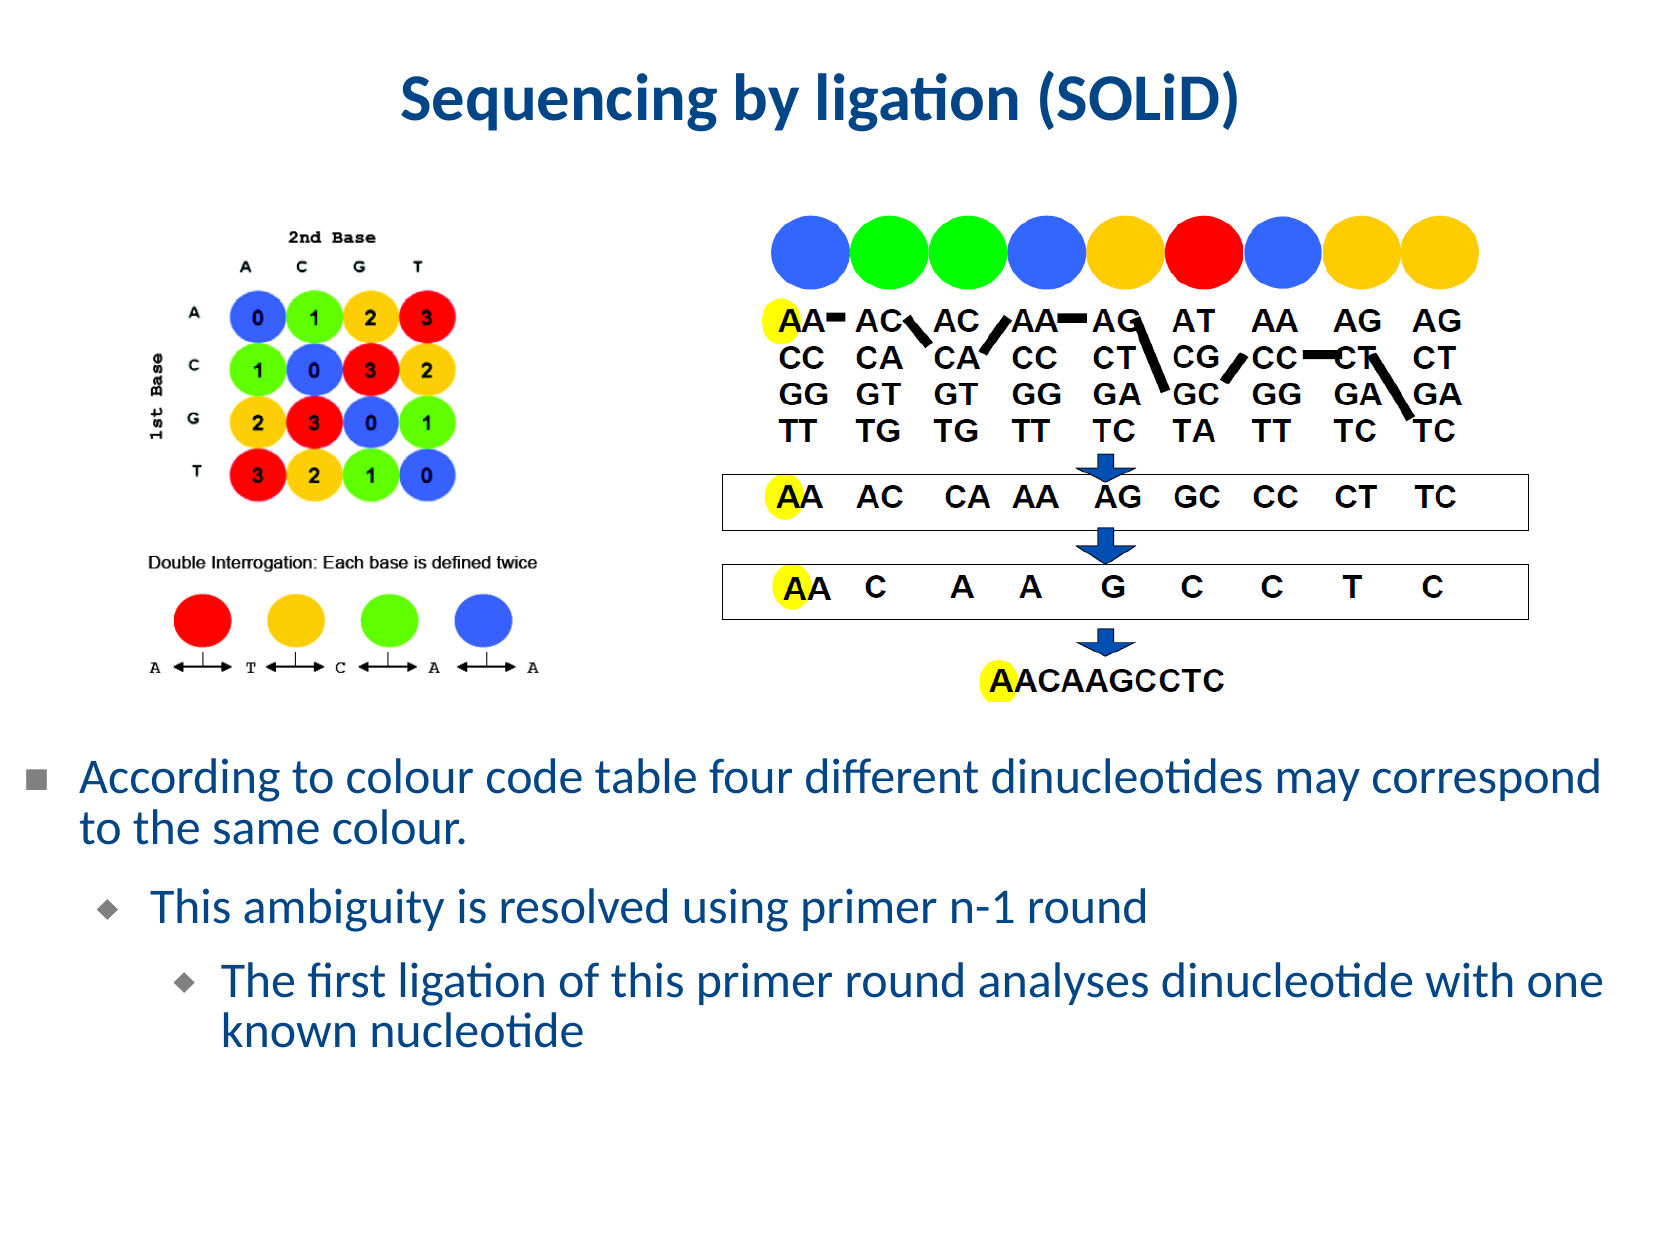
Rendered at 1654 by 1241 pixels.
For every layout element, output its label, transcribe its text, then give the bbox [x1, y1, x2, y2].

picture [112, 224, 584, 675]
picture [688, 194, 1552, 702]
title Sequencing by ligation (SOLiD) [76, 0, 1566, 208]
list According to colour code table four different dinucleotides may correspond to the same colour. This ambiguity is resolved using primer n-1 round The first ligation of this primer round analyses dinucleotide with one known nucleotide [8, 756, 1613, 1241]
